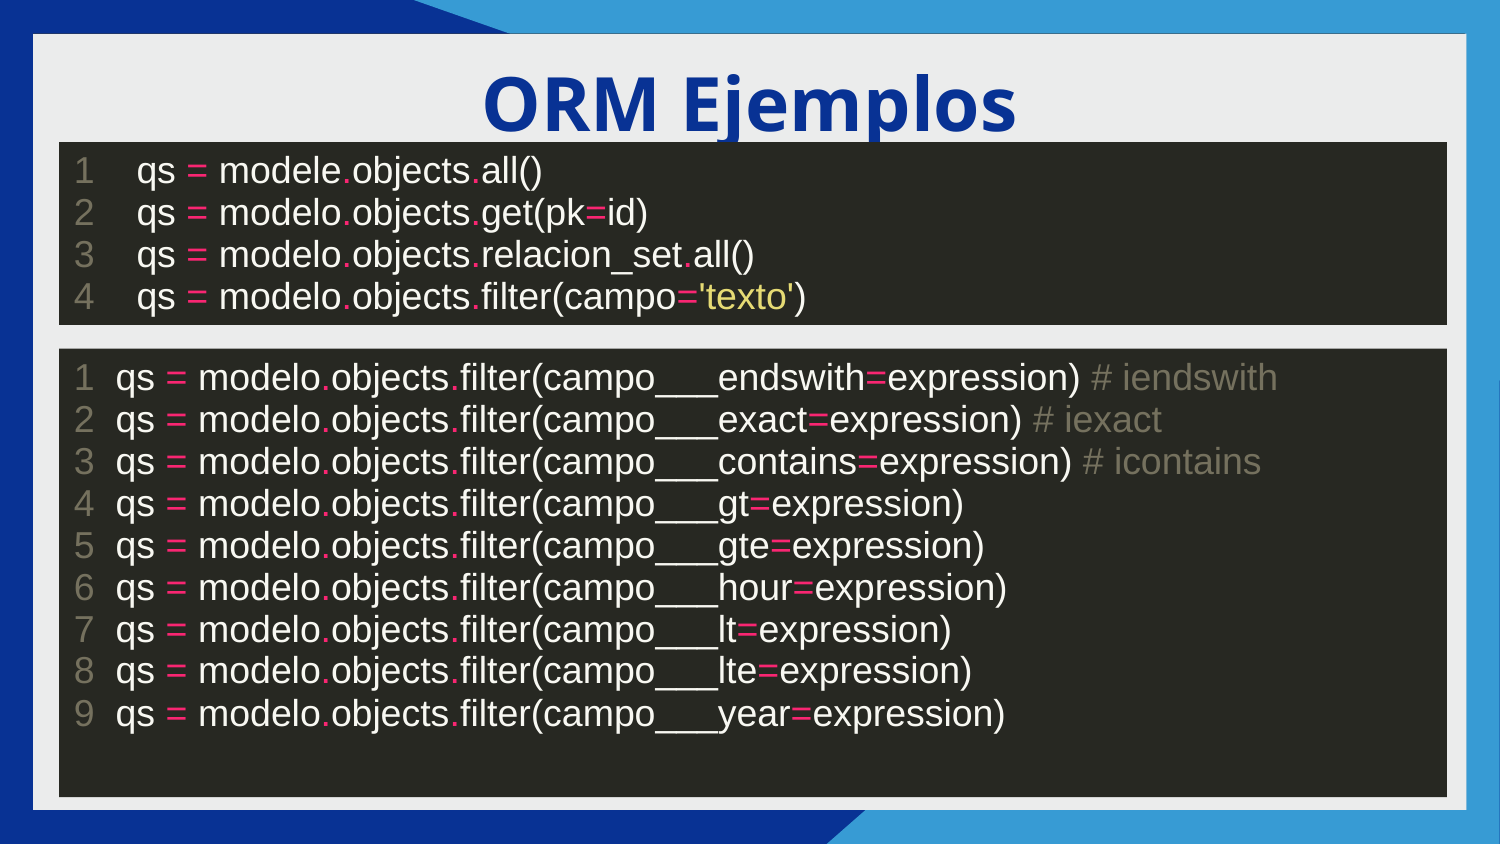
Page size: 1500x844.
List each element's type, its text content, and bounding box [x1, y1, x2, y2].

title ORM Ejemplos [34, 36, 1466, 178]
text_box 1 qs = modele.objects.all() 2 qs = modelo.objects.get(pk=id) 3 qs = modelo.objects.relacion_set.all() 4 qs = modelo.objects.filter(campo='texto') [59, 142, 1447, 325]
text_box 1 qs = modelo.objects.filter(campo___endswith=expression) # iendswith 2 qs = modelo.objects.filter(campo___exact=expression) # iexact 3 qs = modelo.objects.filter(campo___contains=expression) # icontains 4 qs = modelo.objects.filter(campo___gt=expression) 5 qs = modelo.objects.filter(campo___gte=expression) 6 qs = modelo.objects.filter(campo___hour=expression) 7 qs = modelo.objects.filter(campo___lt=expression) 8 qs = modelo.objects.filter(campo___lte=expression) 9 qs = modelo.objects.filter(campo___year=expression) [59, 348, 1447, 798]
